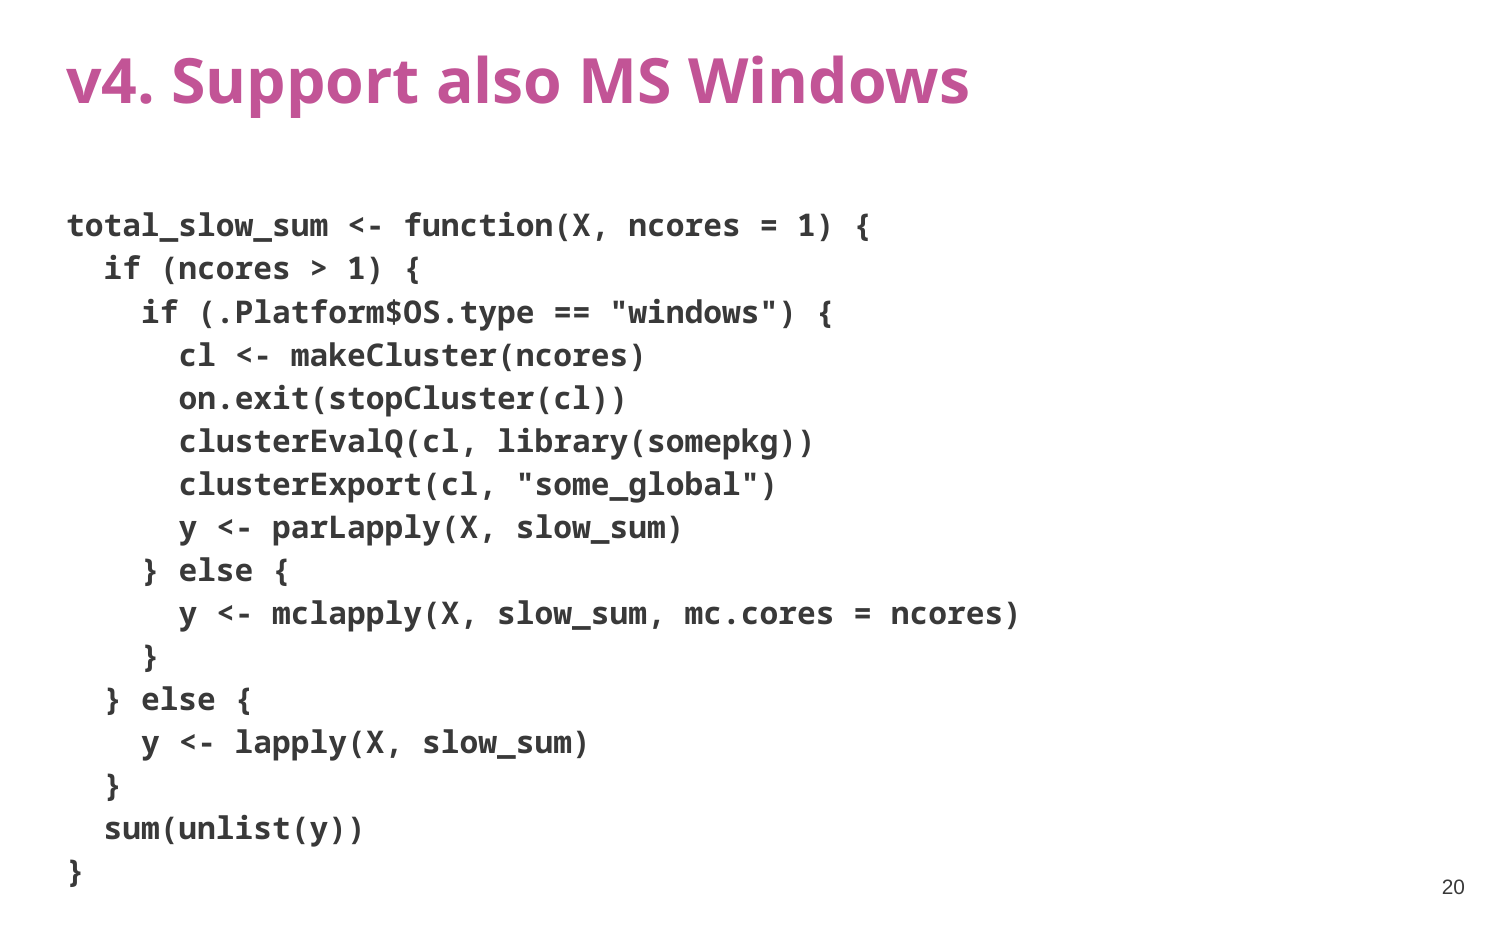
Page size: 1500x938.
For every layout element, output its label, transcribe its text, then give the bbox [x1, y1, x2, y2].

title v4. Support also MS Windows [51, 25, 1449, 130]
slide_number <number> [1389, 849, 1480, 922]
list total_slow_sum <- function(X, ncores = 1) { if (ncores > 1) { if (.Platform$OS.type == "windows") { cl <- makeCluster(ncores) on.exit(stopCluster(cl)) clusterEvalQ(cl, library(somepkg)) clusterExport(cl, "some_global") y <- parLapply(X, slow_sum) } else { y <- mclapply(X, slow_sum, mc.cores = ncores) } } else { y <- lapply(X, slow_sum) } sum(unlist(y)) } [51, 185, 1449, 922]
